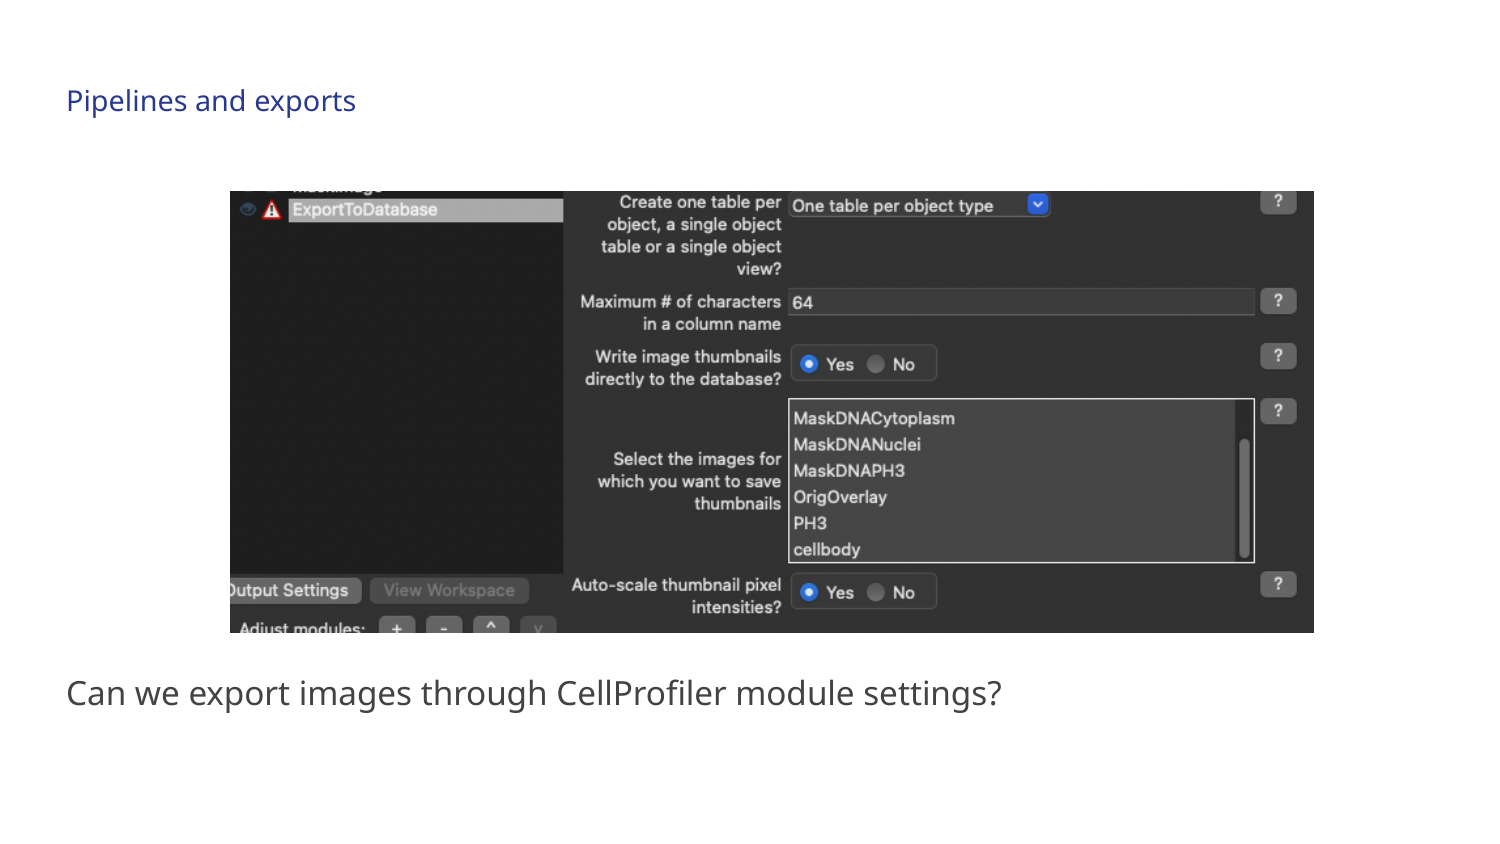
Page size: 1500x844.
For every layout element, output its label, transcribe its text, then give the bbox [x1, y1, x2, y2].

picture [230, 191, 1314, 633]
title Pipelines and exports [51, 67, 1449, 167]
text_box Can we export images through CellProfiler module settings? [51, 657, 1494, 793]
